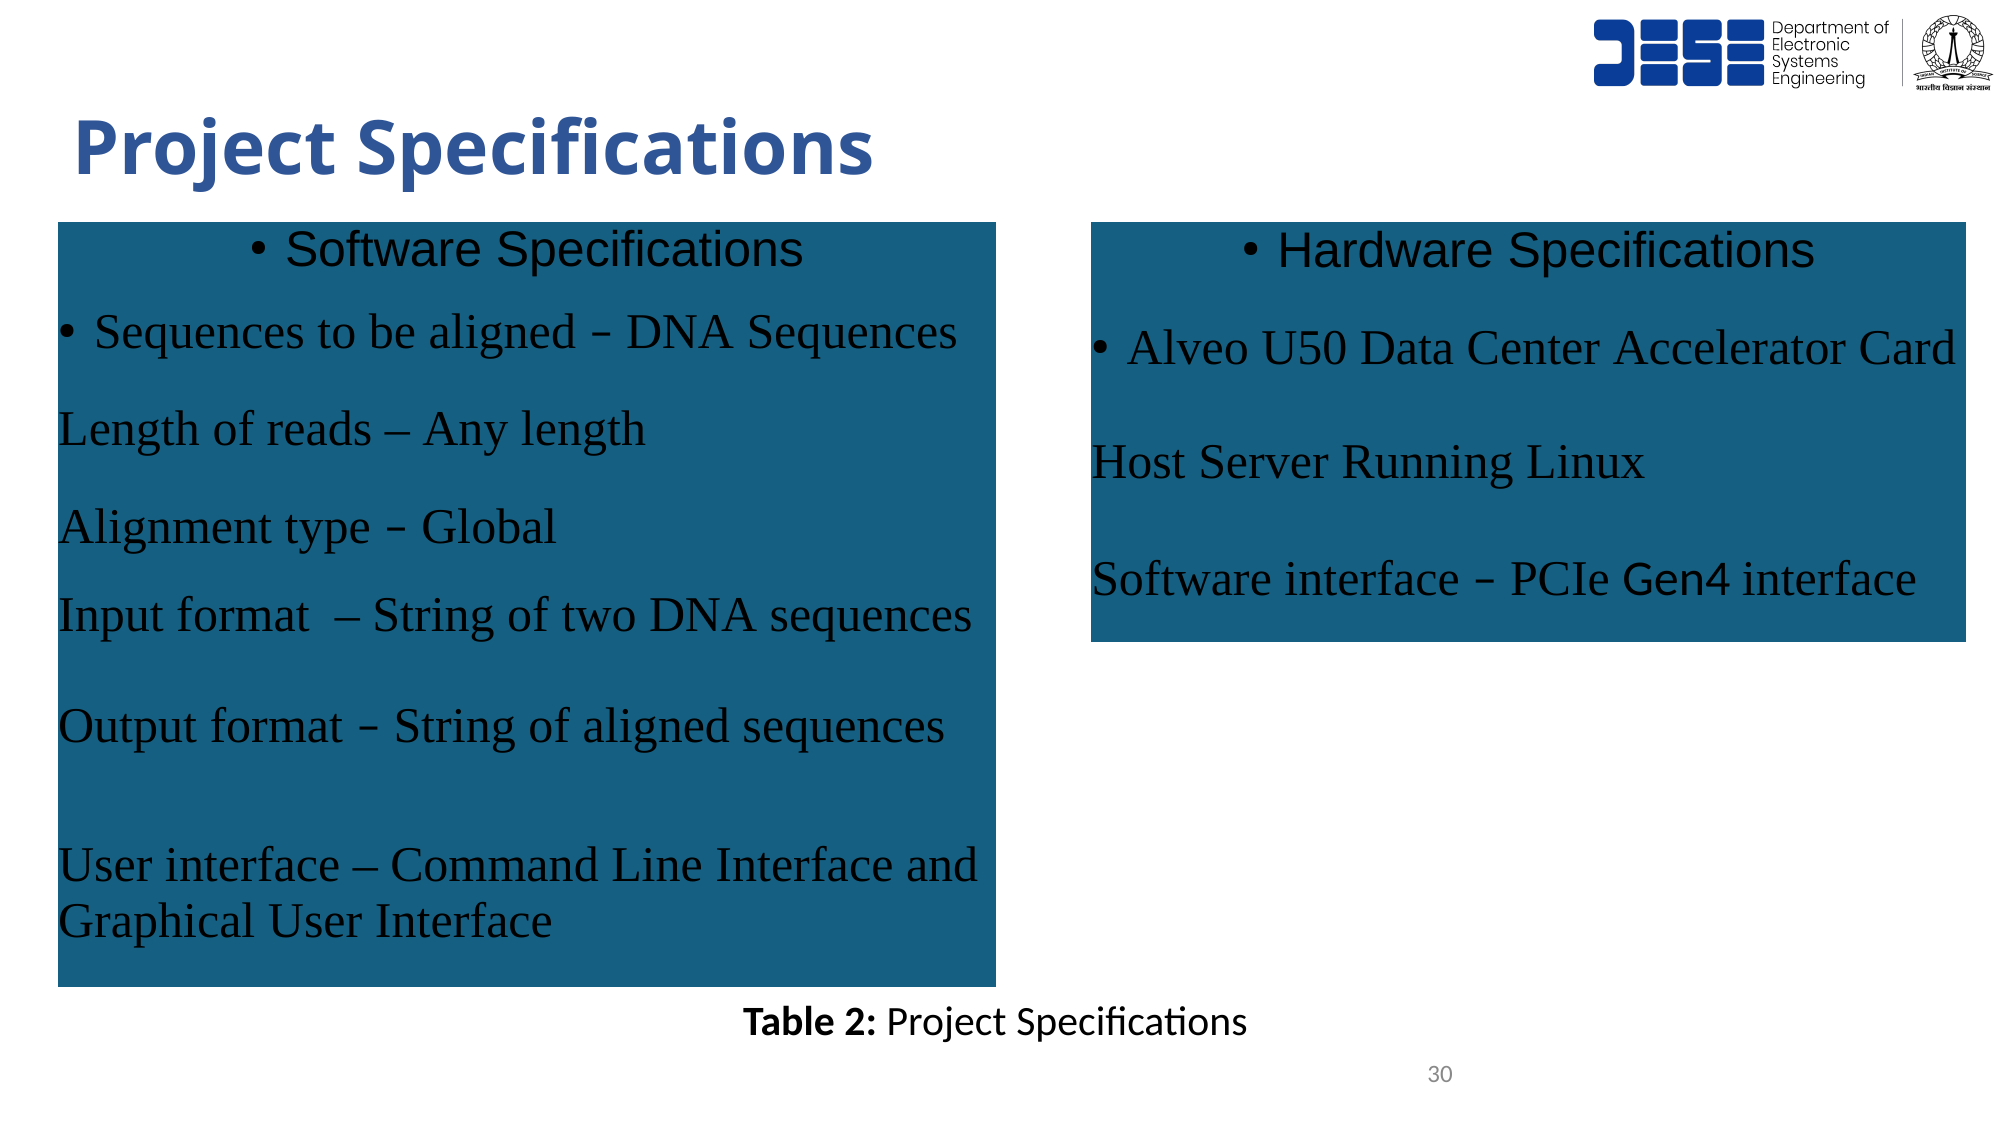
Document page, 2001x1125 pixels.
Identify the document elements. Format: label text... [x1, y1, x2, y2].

text_box [1412, 1042, 1863, 1103]
table_cell User interface – Command Line Interface and Graphical User Interface [58, 837, 996, 987]
table_header Hardware Specifications [1091, 222, 1966, 320]
table_cell Input format – String of two DNA sequences [58, 587, 996, 698]
table_cell Host Server Running Linux [1091, 434, 1966, 551]
table_cell Software interface – PCIe Gen4 interface [1091, 551, 1966, 642]
title Project Specifications [57, 78, 1783, 223]
table_cell Length of reads – Any length [58, 401, 996, 499]
table_cell Sequences to be aligned – DNA Sequences [58, 304, 996, 401]
text_box Table 2: Project Specifications [728, 986, 1319, 1053]
table_cell Alignment type – Global [58, 499, 996, 587]
table_header Software Specifications [58, 222, 996, 304]
table_cell Output format – String of aligned sequences [58, 698, 996, 837]
table_cell Alveo U50 Data Center Accelerator Card [1091, 320, 1966, 434]
